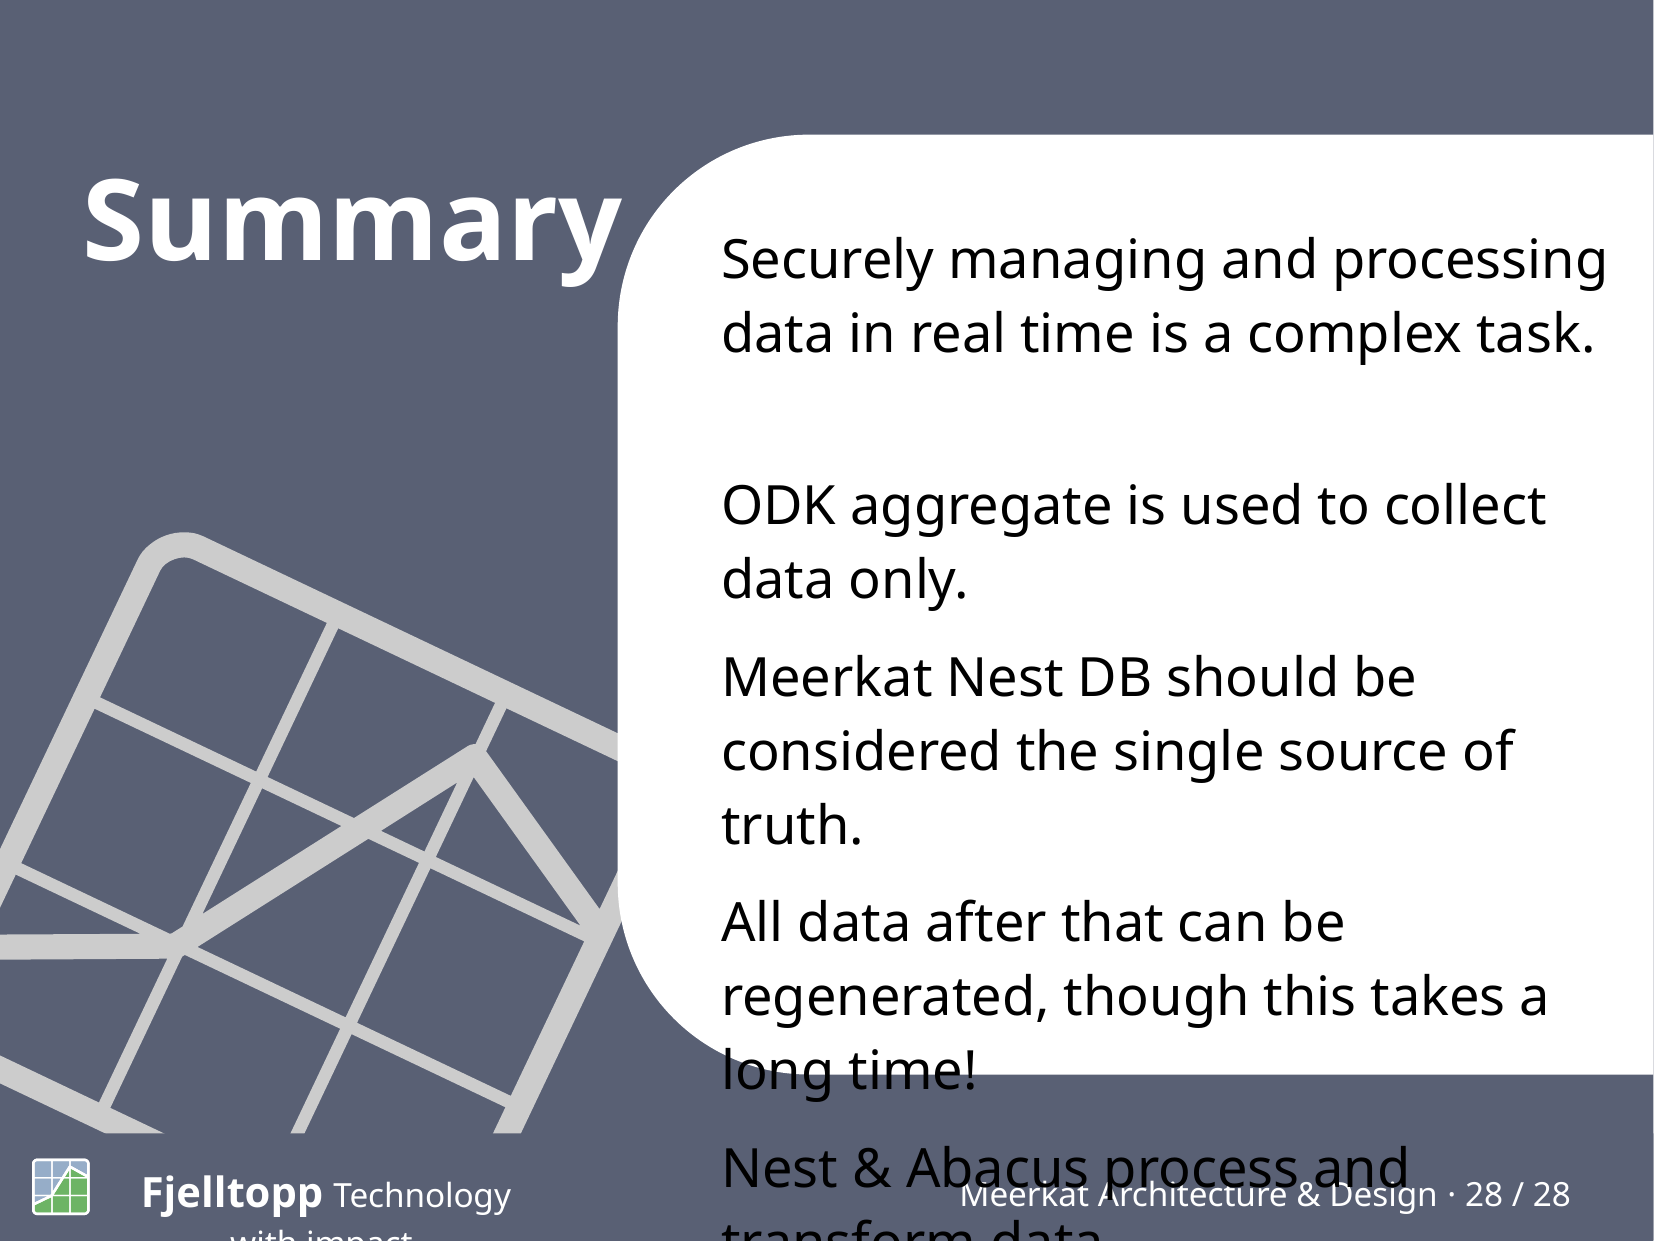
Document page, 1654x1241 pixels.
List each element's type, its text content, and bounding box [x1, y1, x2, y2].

text_box [809, 1063, 825, 1075]
text_box Fjelltopp Technology with impact. [89, 1155, 563, 1224]
text_box [0, 134, 1654, 1241]
text_box [747, 1063, 759, 1068]
text_box · <number> / 28 [699, 1171, 1571, 1214]
text_box [940, 1063, 955, 1072]
text_box [999, 1235, 1013, 1241]
title Summary [82, 113, 1571, 321]
text_box Securely managing and processing data in real time is a complex task. ODK aggregate is used to collect data only. Meerkat Nest DB should be considered the single source of truth. All data after that can be regenerated, though this takes a long time! Nest & Abacus process and transform data. Challenge: Can we refactor the data pipeline to simplify it for local infrastructure? [706, 213, 1626, 1027]
text_box [802, 1235, 816, 1241]
text_box [777, 1063, 791, 1074]
text_box [879, 1235, 894, 1241]
text_box [891, 1063, 905, 1075]
text_box [935, 1235, 948, 1241]
text_box [910, 1063, 924, 1075]
text_box [953, 1235, 966, 1241]
